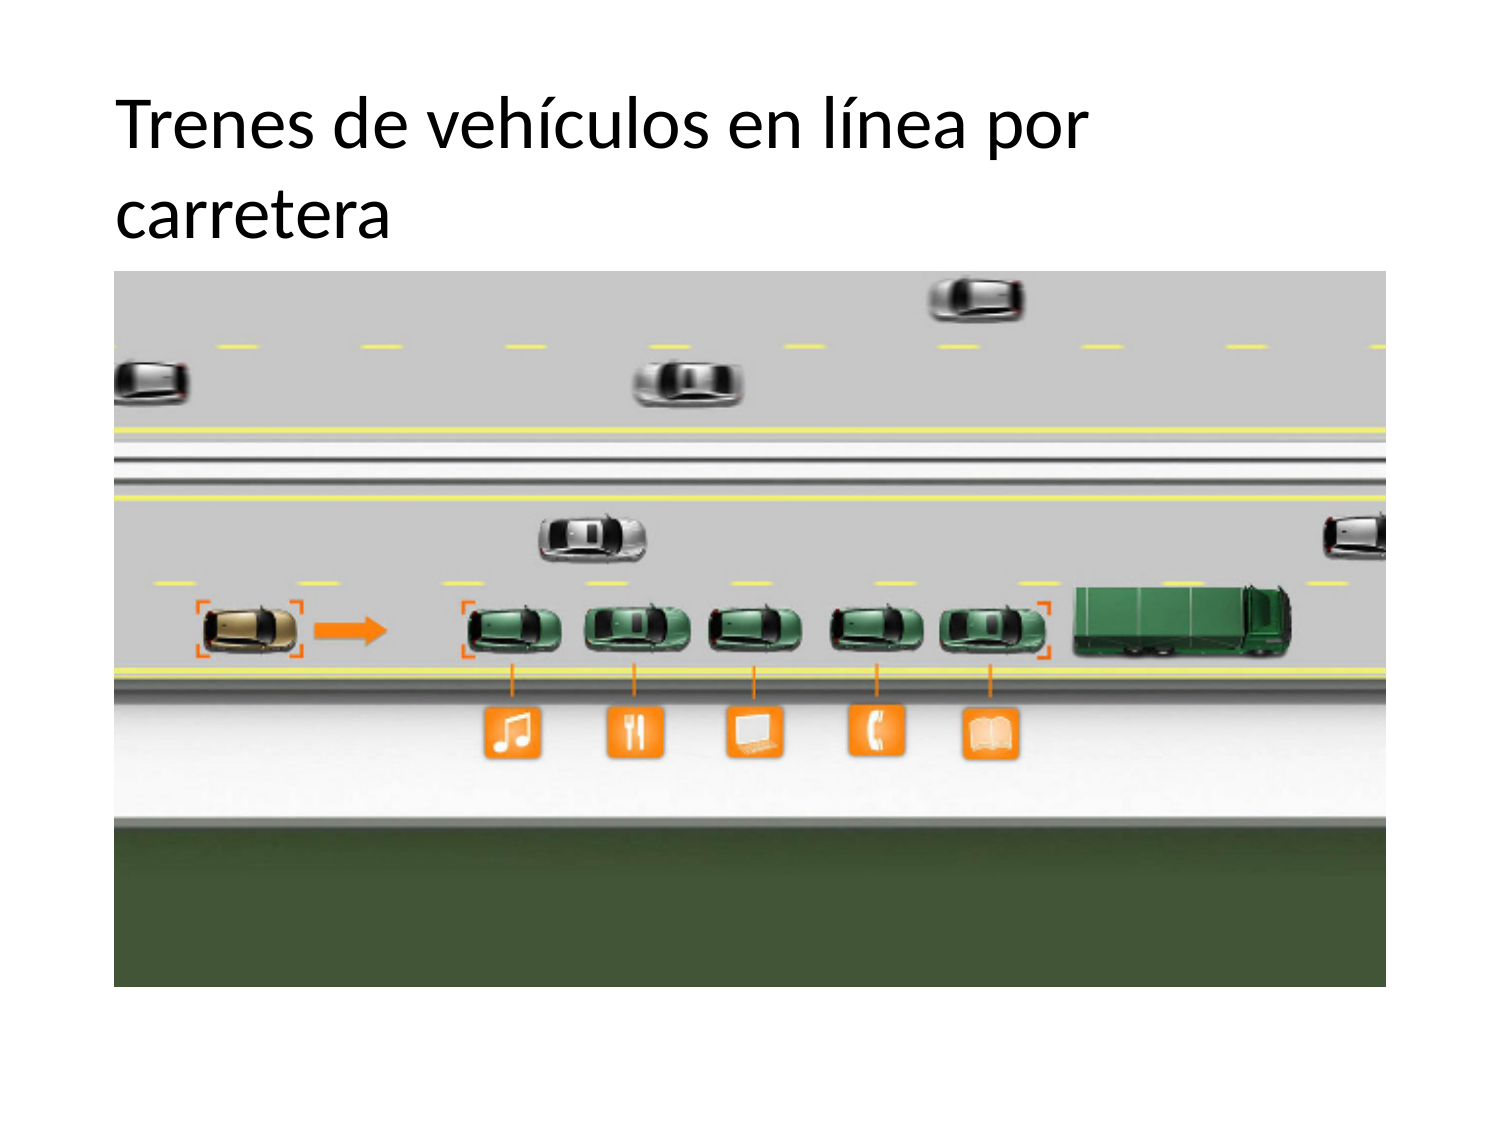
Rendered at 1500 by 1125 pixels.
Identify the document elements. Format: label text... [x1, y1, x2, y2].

text_box Trenes de vehículos en línea por carretera [100, 66, 1400, 262]
picture [114, 271, 1386, 987]
